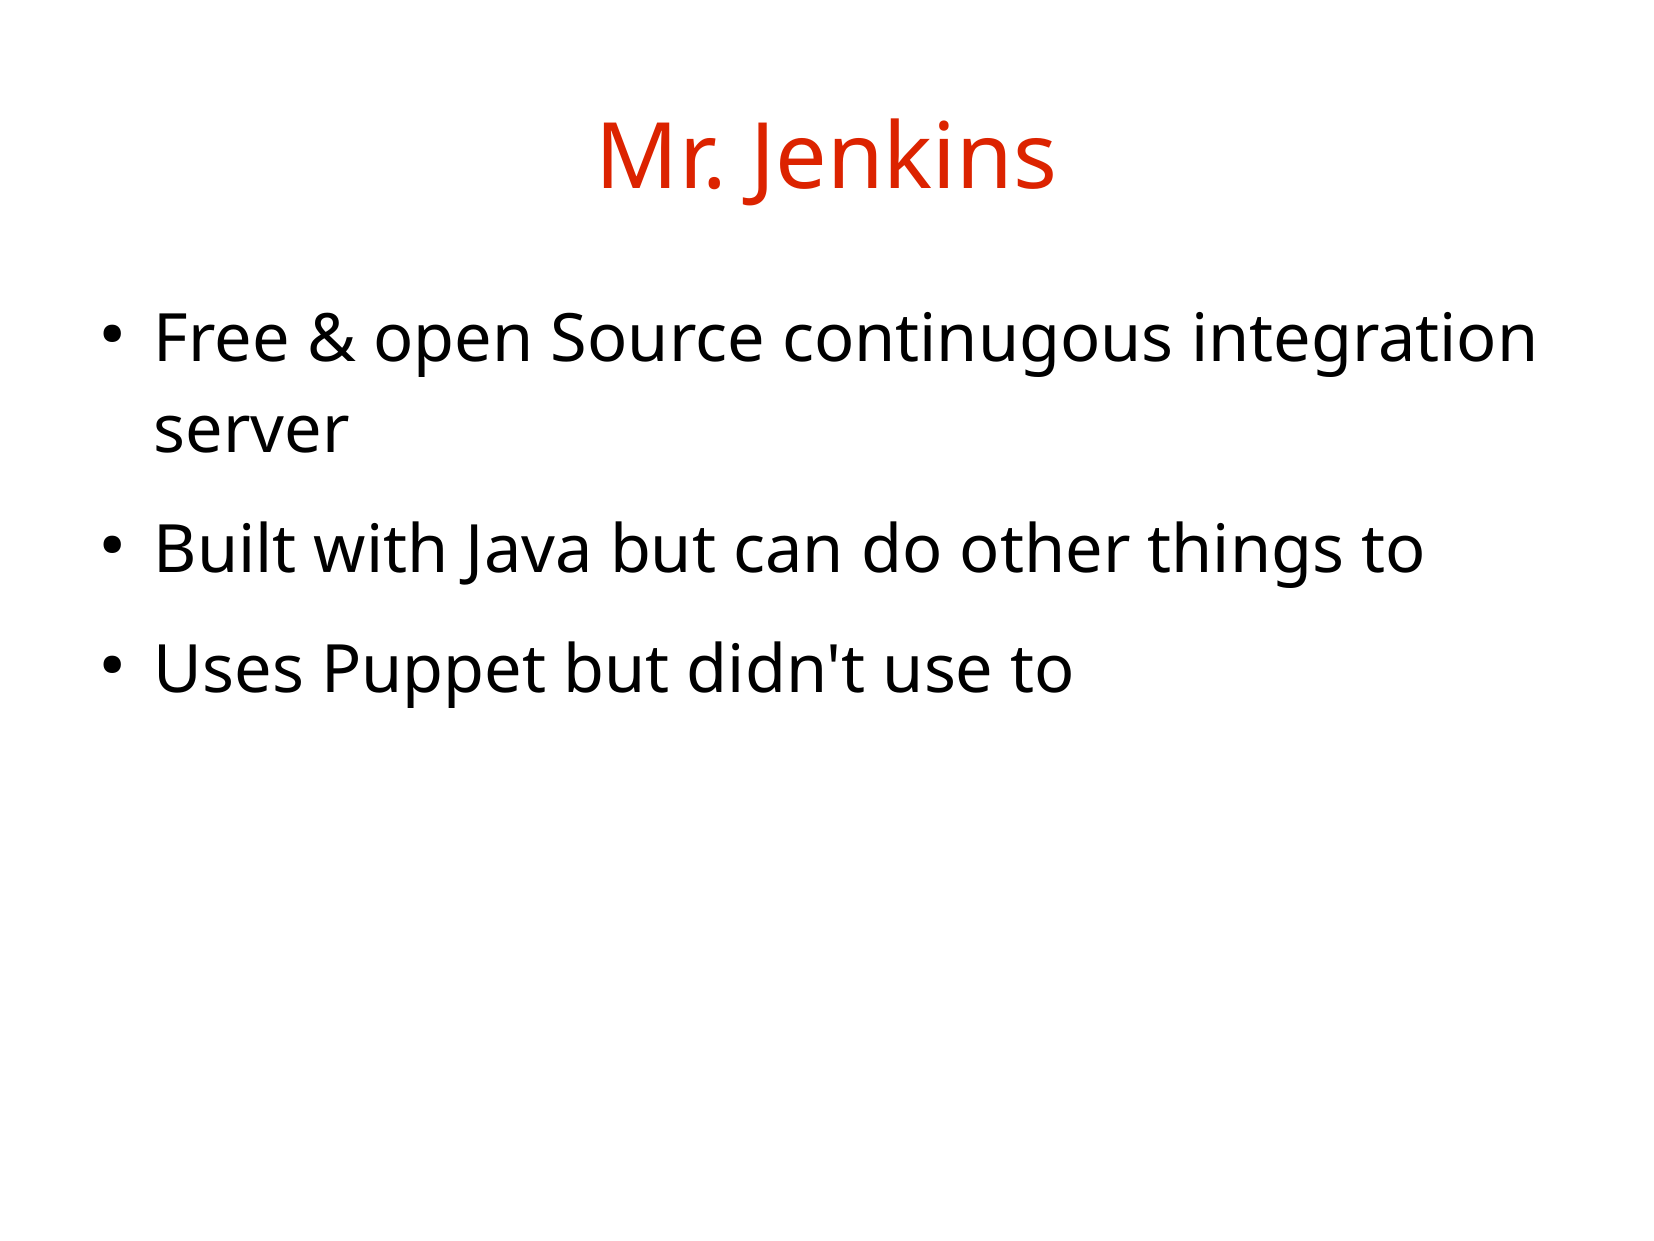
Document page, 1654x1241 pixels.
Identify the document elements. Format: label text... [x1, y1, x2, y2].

list Free & open Source continugous integration server Built with Java but can do other things to Uses Puppet but didn't use to [82, 290, 1571, 1010]
title Mr. Jenkins [82, 49, 1571, 257]
